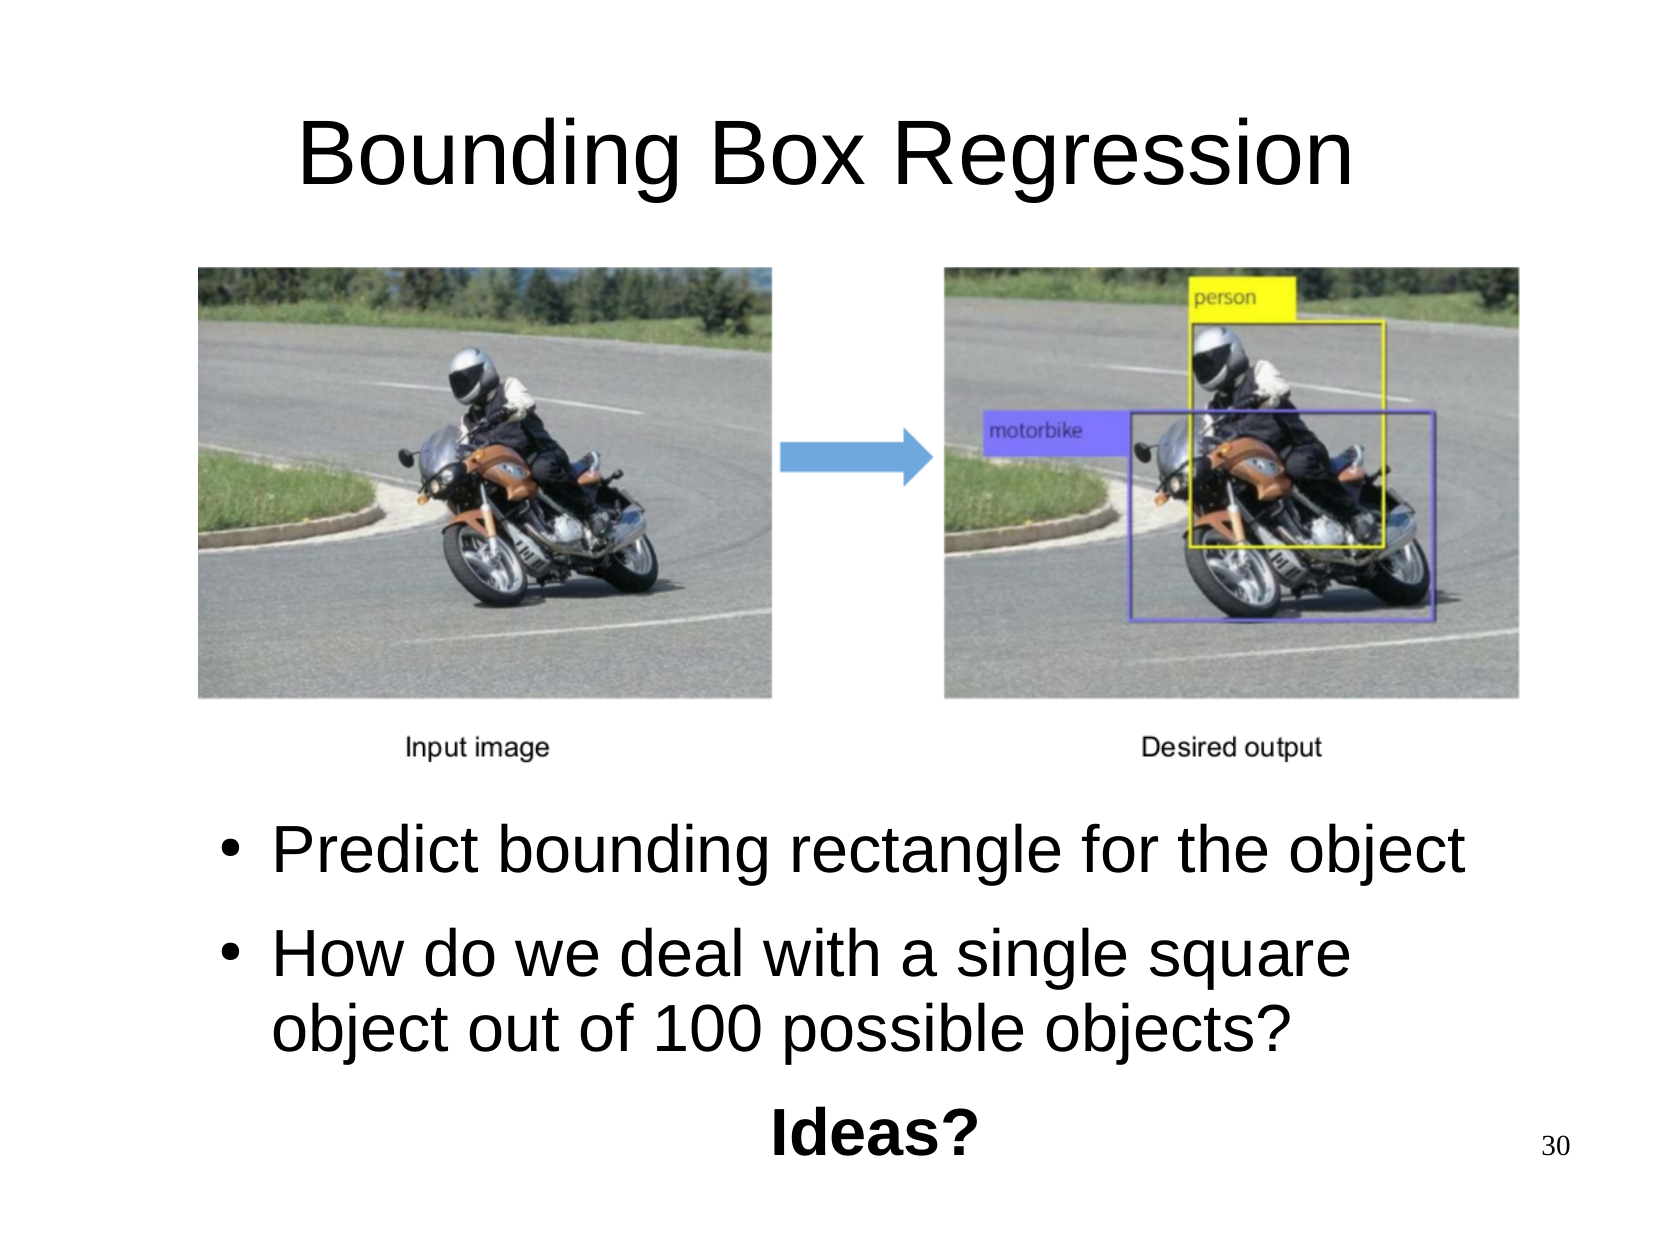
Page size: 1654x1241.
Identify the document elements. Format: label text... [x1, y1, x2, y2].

picture [198, 259, 1531, 779]
list Predict bounding rectangle for the object How do we deal with a single square object out of 100 possible objects? Ideas? [200, 779, 1481, 1241]
title Bounding Box Regression [82, 49, 1571, 257]
